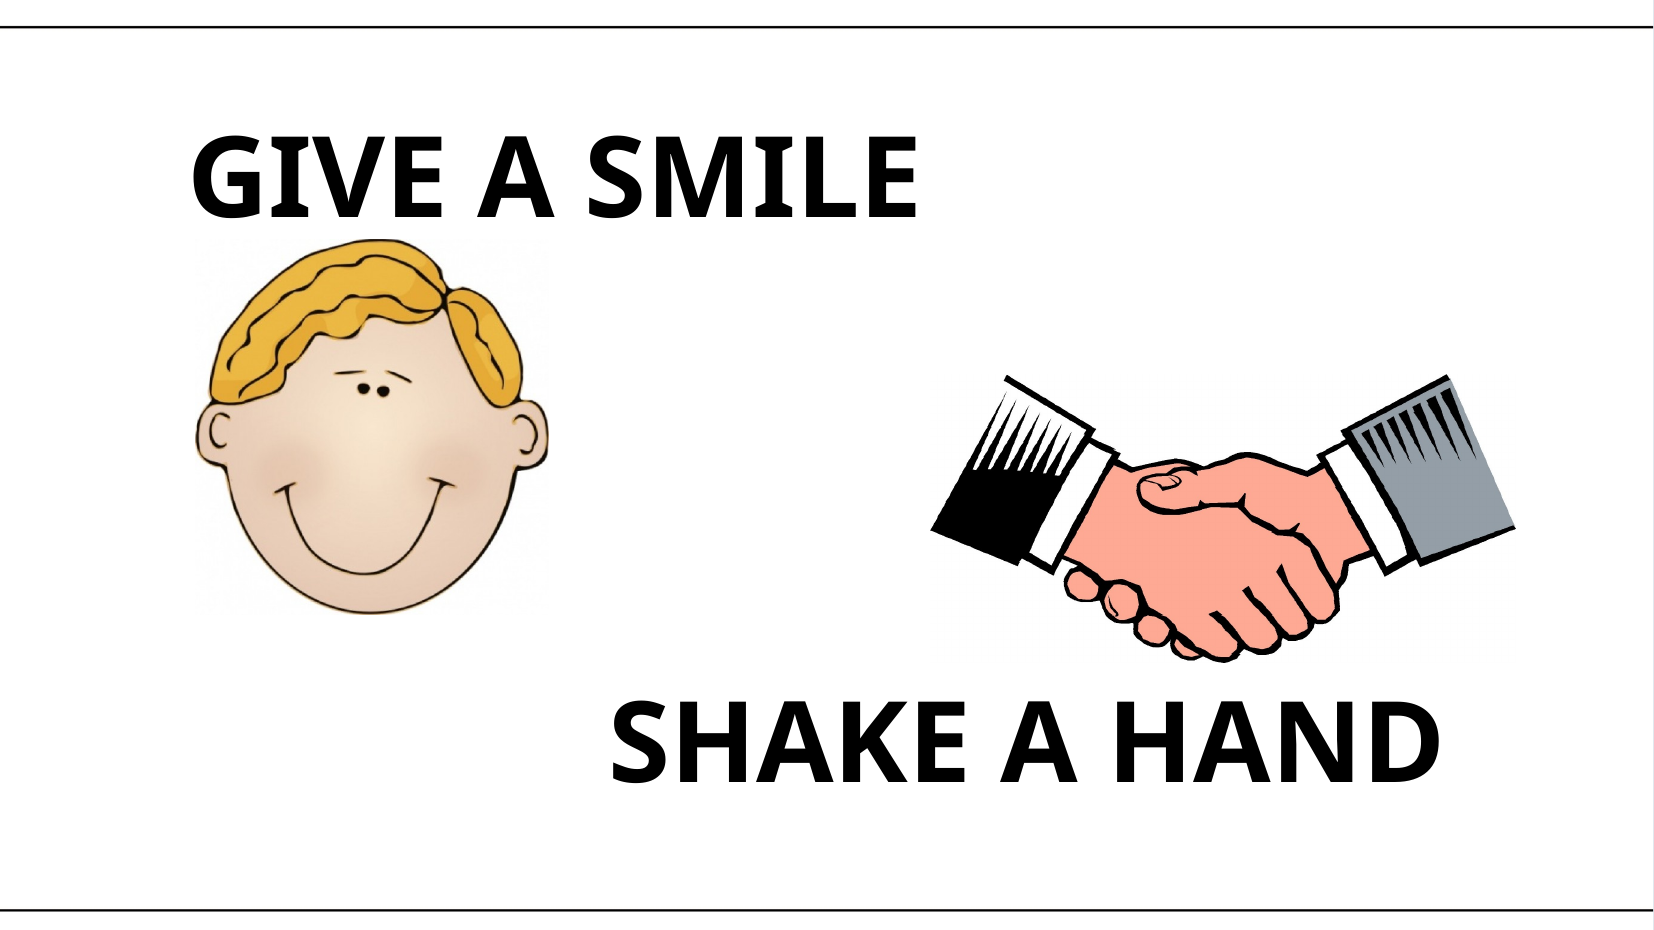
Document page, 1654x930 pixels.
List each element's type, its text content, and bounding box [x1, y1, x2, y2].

text_box GIVE A SMILE [105, 90, 1006, 306]
picture [0, 0, 1654, 930]
text_box SHAKE A HAND [510, 654, 1546, 796]
